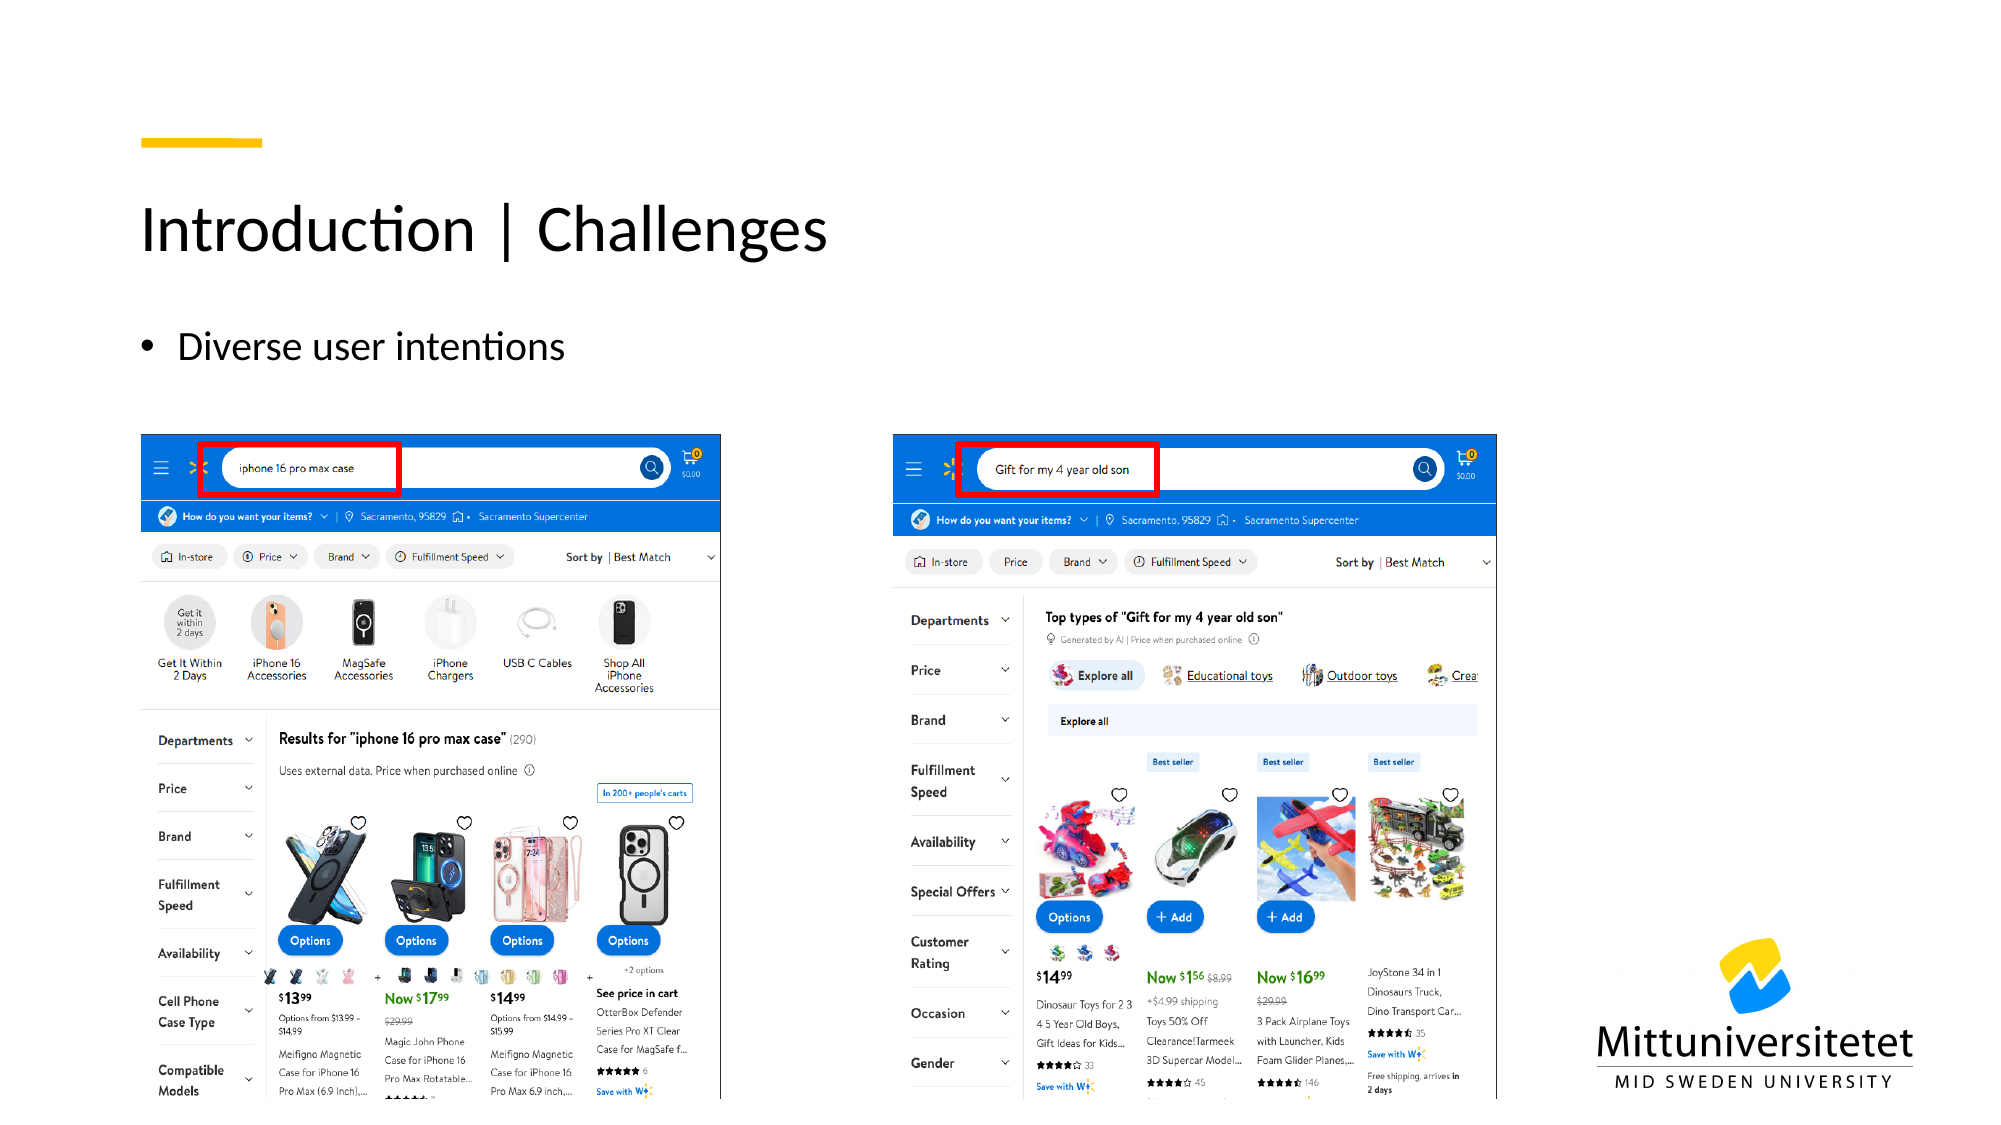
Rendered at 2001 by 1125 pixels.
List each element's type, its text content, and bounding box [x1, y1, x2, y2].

title Introduction | Challenges [124, 186, 1056, 317]
picture [1597, 938, 1913, 1088]
picture [141, 434, 721, 1099]
list Diverse user intentions [124, 317, 1192, 909]
picture [893, 434, 1497, 1099]
